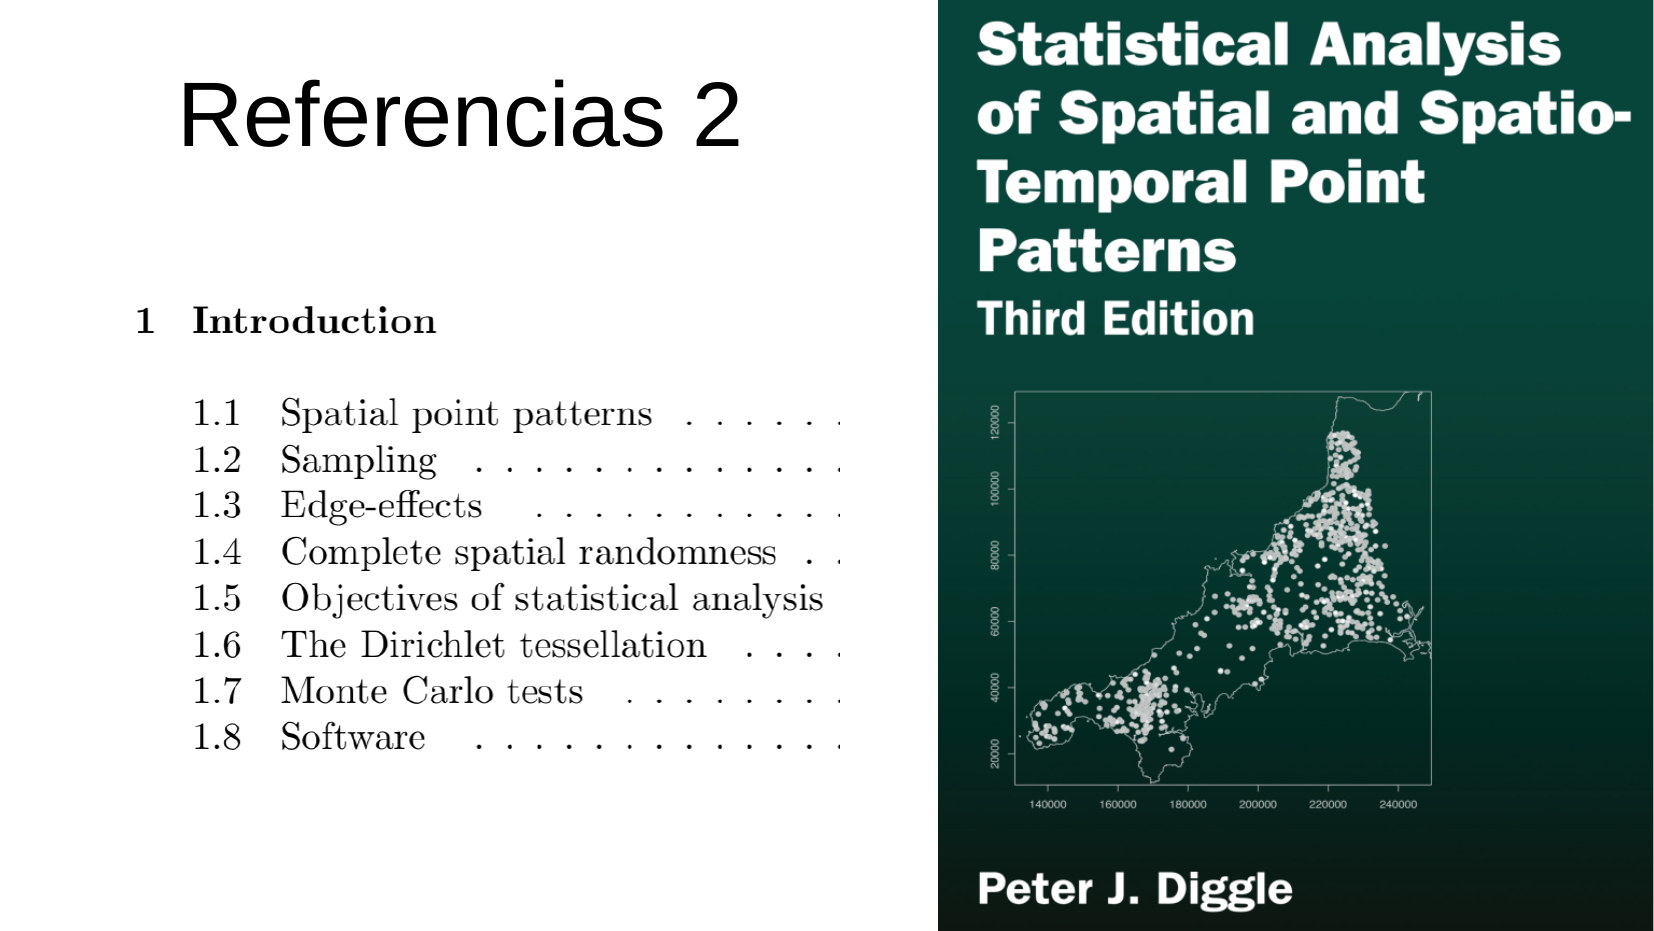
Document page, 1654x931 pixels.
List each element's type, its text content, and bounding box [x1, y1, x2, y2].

picture [104, 278, 840, 766]
picture [938, 0, 1654, 931]
title Referencias 2 [0, 37, 938, 193]
